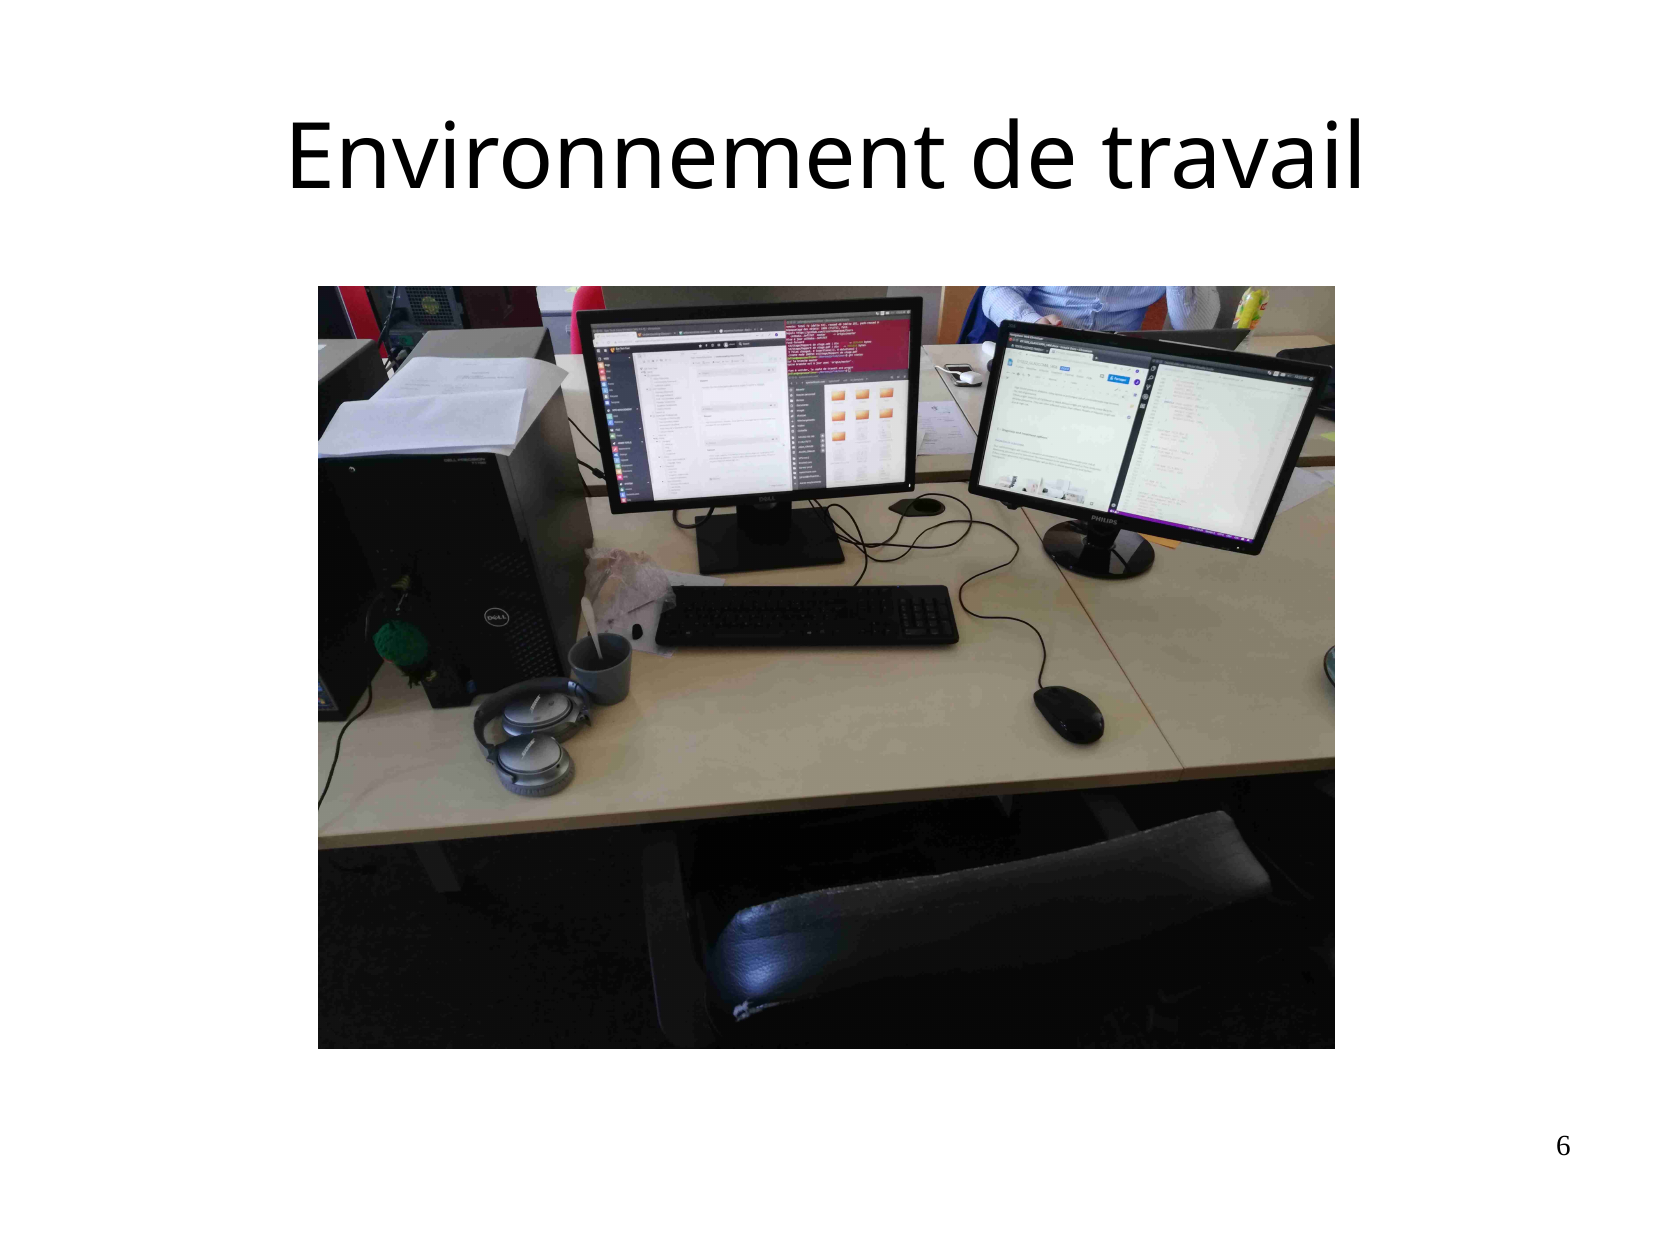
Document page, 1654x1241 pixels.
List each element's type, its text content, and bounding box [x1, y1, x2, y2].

title Environnement de travail [82, 49, 1571, 257]
picture [318, 286, 1335, 1049]
